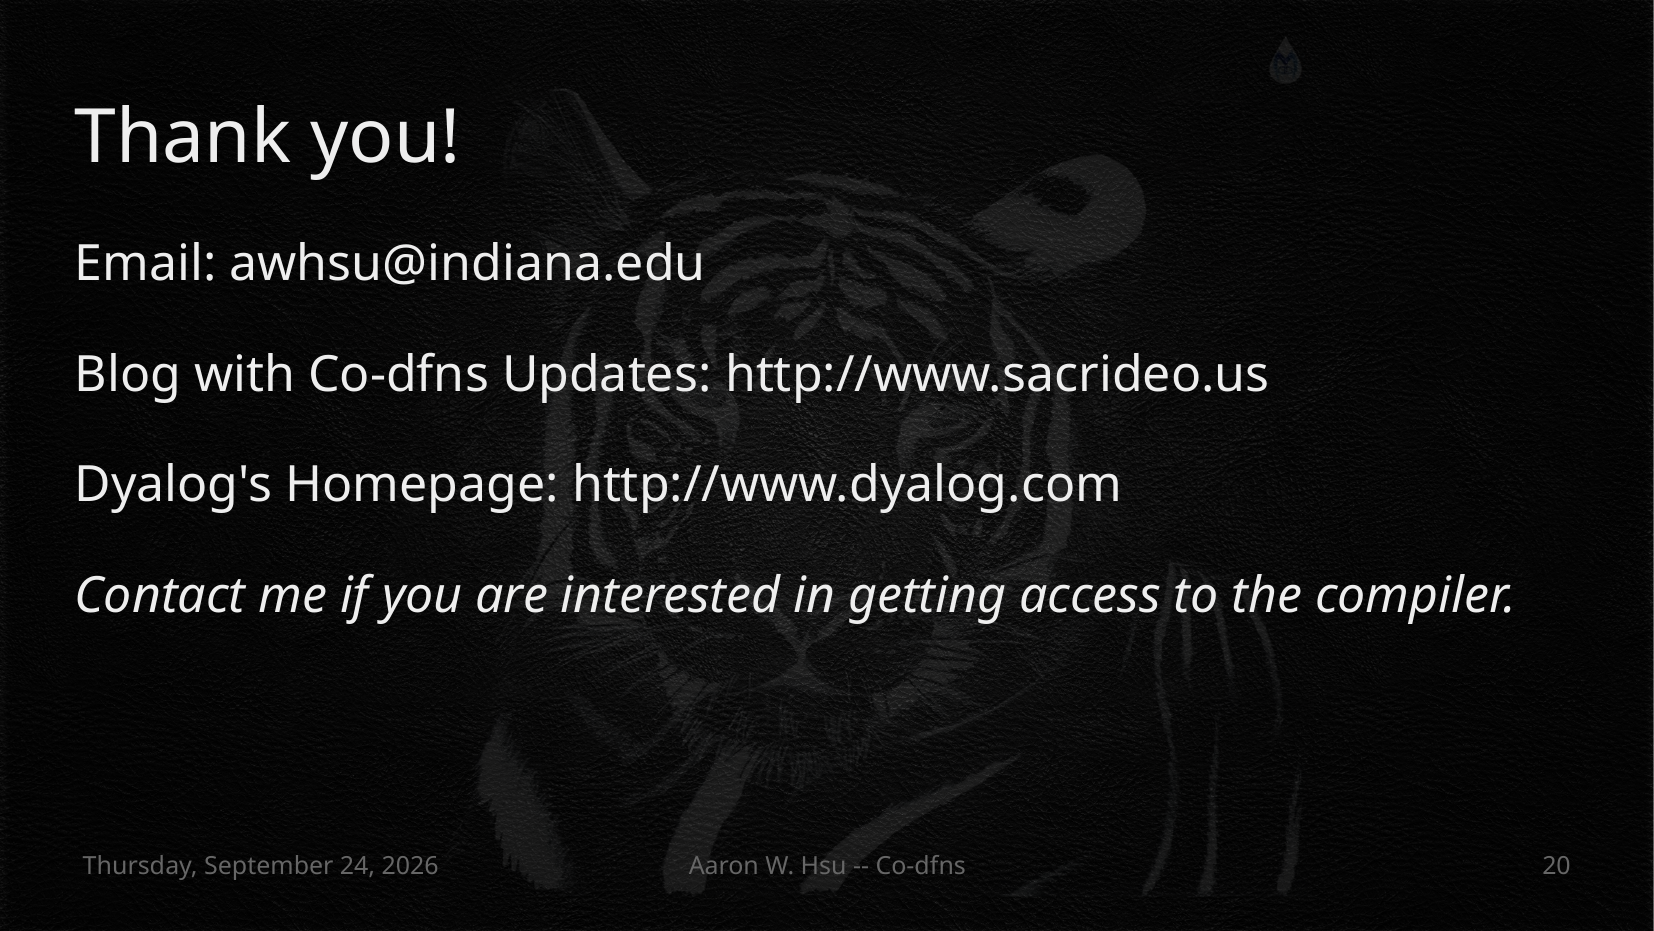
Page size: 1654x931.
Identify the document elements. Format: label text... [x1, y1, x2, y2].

picture [0, 0, 1654, 931]
text_box Thank you! Email: awhsu@indiana.edu Blog with Co-dfns Updates: http://www.sacrideo.us Dyalog's Homepage: http://www.dyalog.com Contact me if you are interested in getting access to the compiler. [60, 75, 1591, 863]
